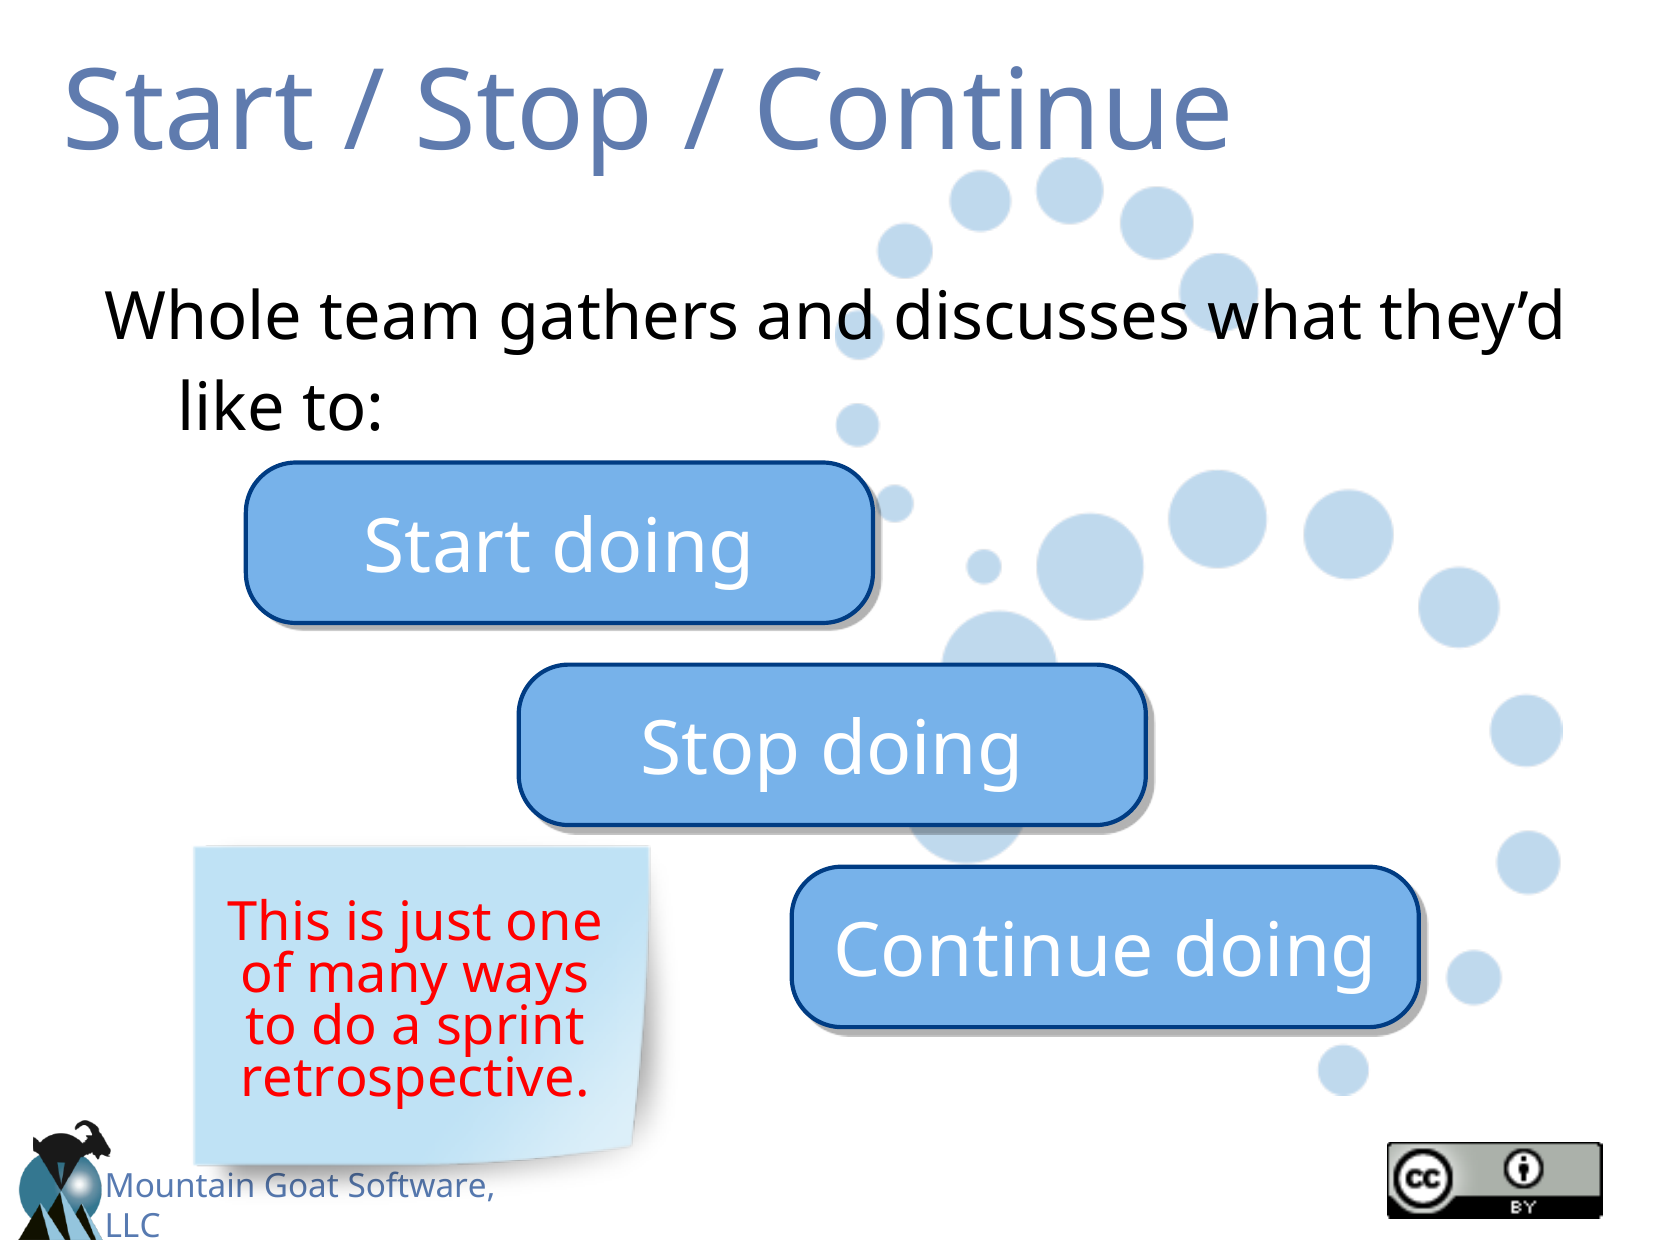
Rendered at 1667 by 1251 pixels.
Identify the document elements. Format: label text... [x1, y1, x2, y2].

picture [183, 828, 692, 1213]
text_box This is just one of many ways to do a sprint retrospective. [209, 865, 621, 1141]
text_box Continue doing [791, 866, 1419, 1028]
text_box Start doing [245, 462, 873, 623]
text_box Stop doing [518, 664, 1146, 826]
picture [835, 492, 1563, 1096]
picture [1387, 1142, 1603, 1219]
picture [835, 194, 1563, 262]
picture [18, 1120, 111, 1240]
list Whole team gathers and discusses what they’d like to: [56, 262, 1609, 492]
title Start / Stop / Continue [56, 18, 1609, 194]
